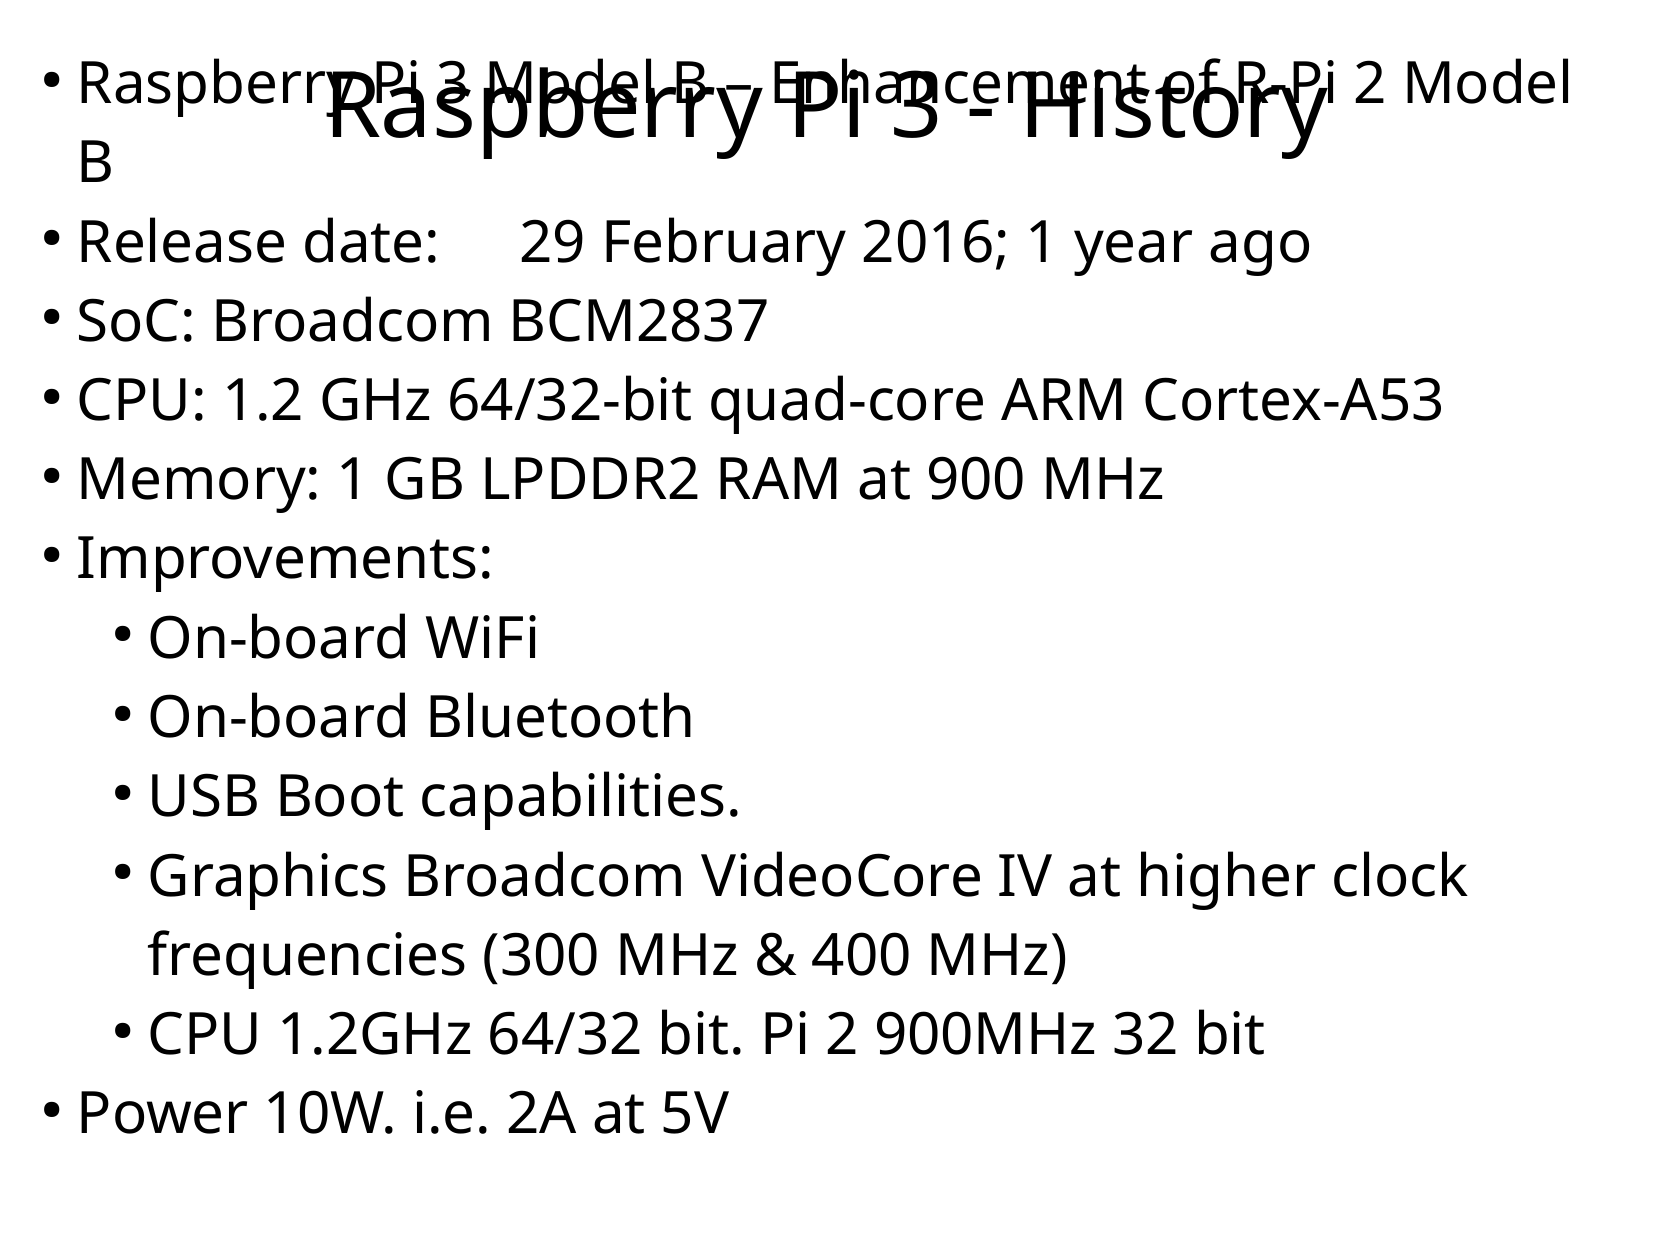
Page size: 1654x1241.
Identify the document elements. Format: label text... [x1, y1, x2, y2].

subtitle Raspberry Pi 3 Model B – Enhancement of R-Pi 2 Model B Release date: 29 February 2016; 1 year ago SoC: Broadcom BCM2837 CPU: 1.2 GHz 64/32-bit quad-core ARM Cortex-A53 Memory: 1 GB LPDDR2 RAM at 900 MHz Improvements: On-board WiFi On-board Bluetooth USB Boot capabilities. Graphics Broadcom VideoCore IV at higher clock frequencies (300 MHz & 400 MHz) CPU 1.2GHz 64/32 bit. Pi 2 900MHz 32 bit Power 10W. i.e. 2A at 5V Latest: 28 February 2017, the Raspberry PI Zero W [41, 145, 1613, 1205]
title Raspberry Pi 3 - History [82, 49, 1571, 145]
